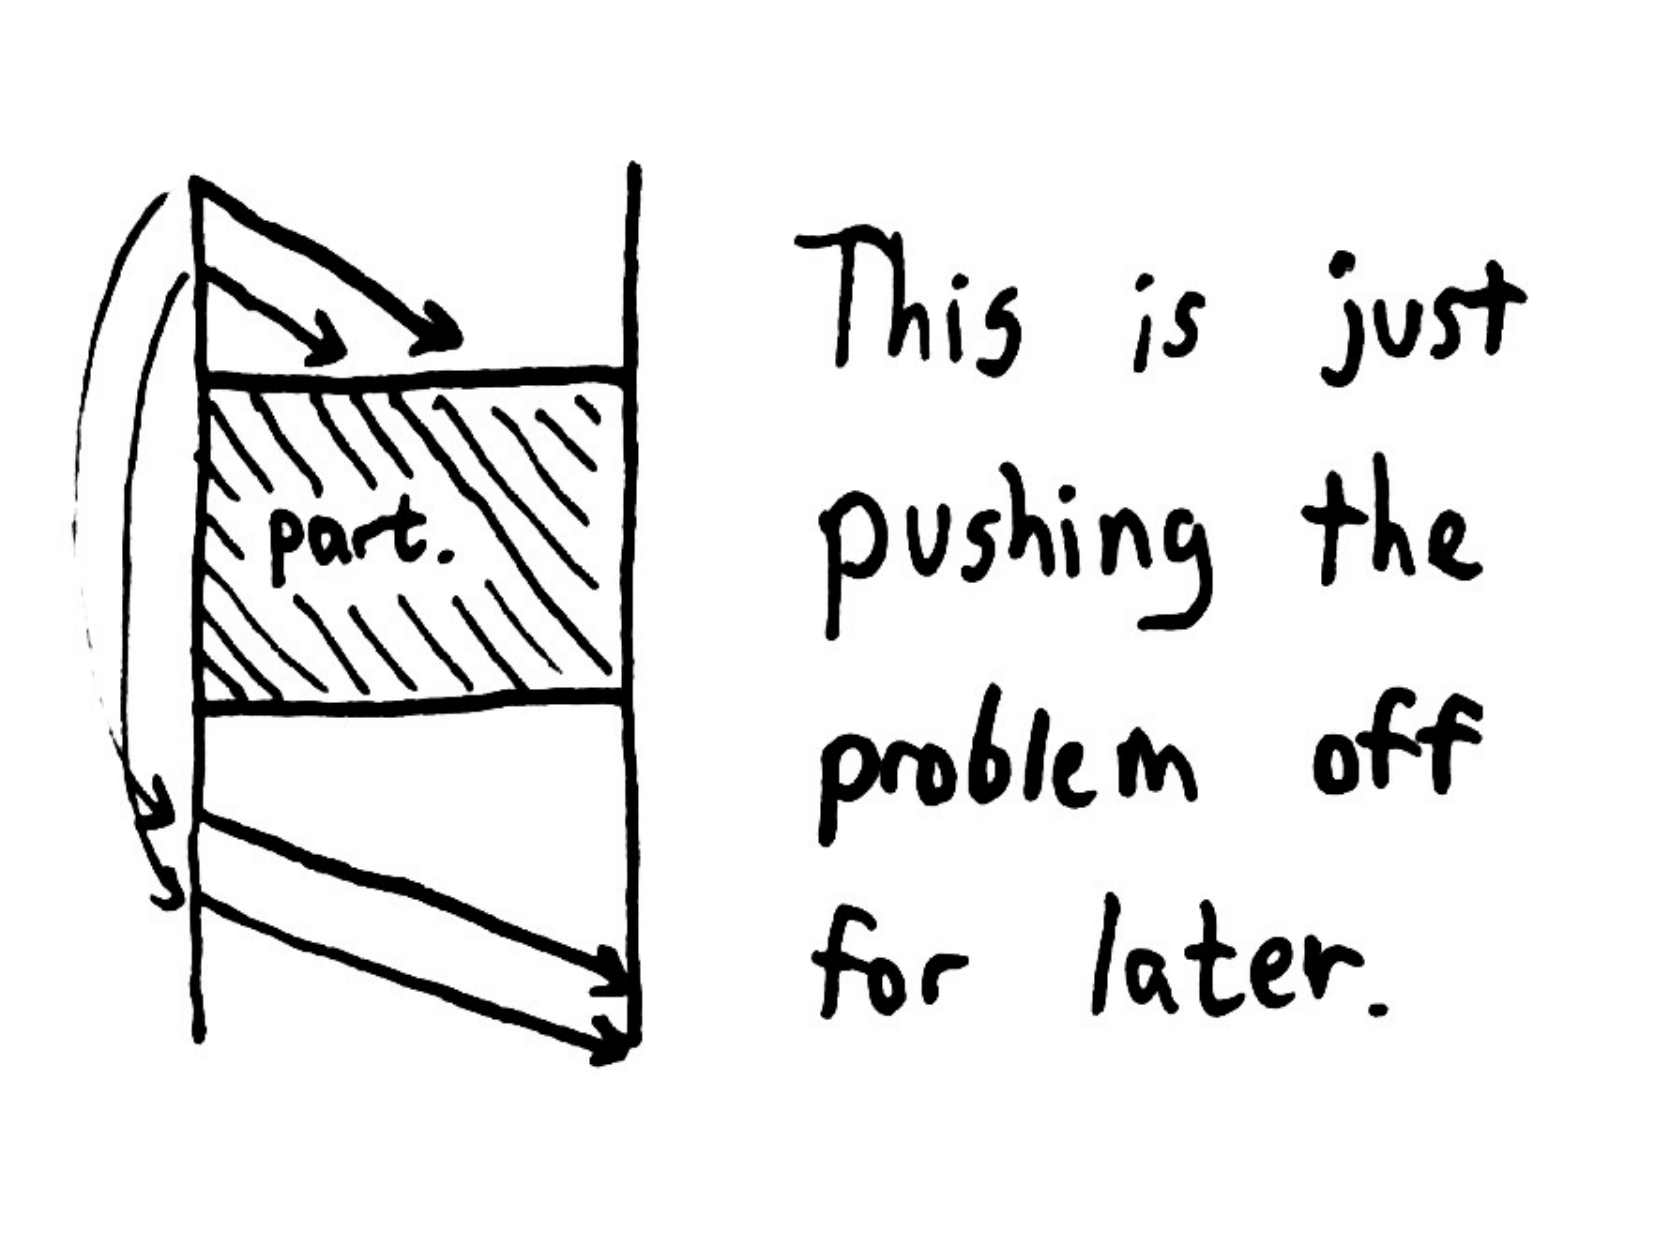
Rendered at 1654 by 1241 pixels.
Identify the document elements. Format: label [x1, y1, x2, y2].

picture [0, 99, 1639, 1141]
